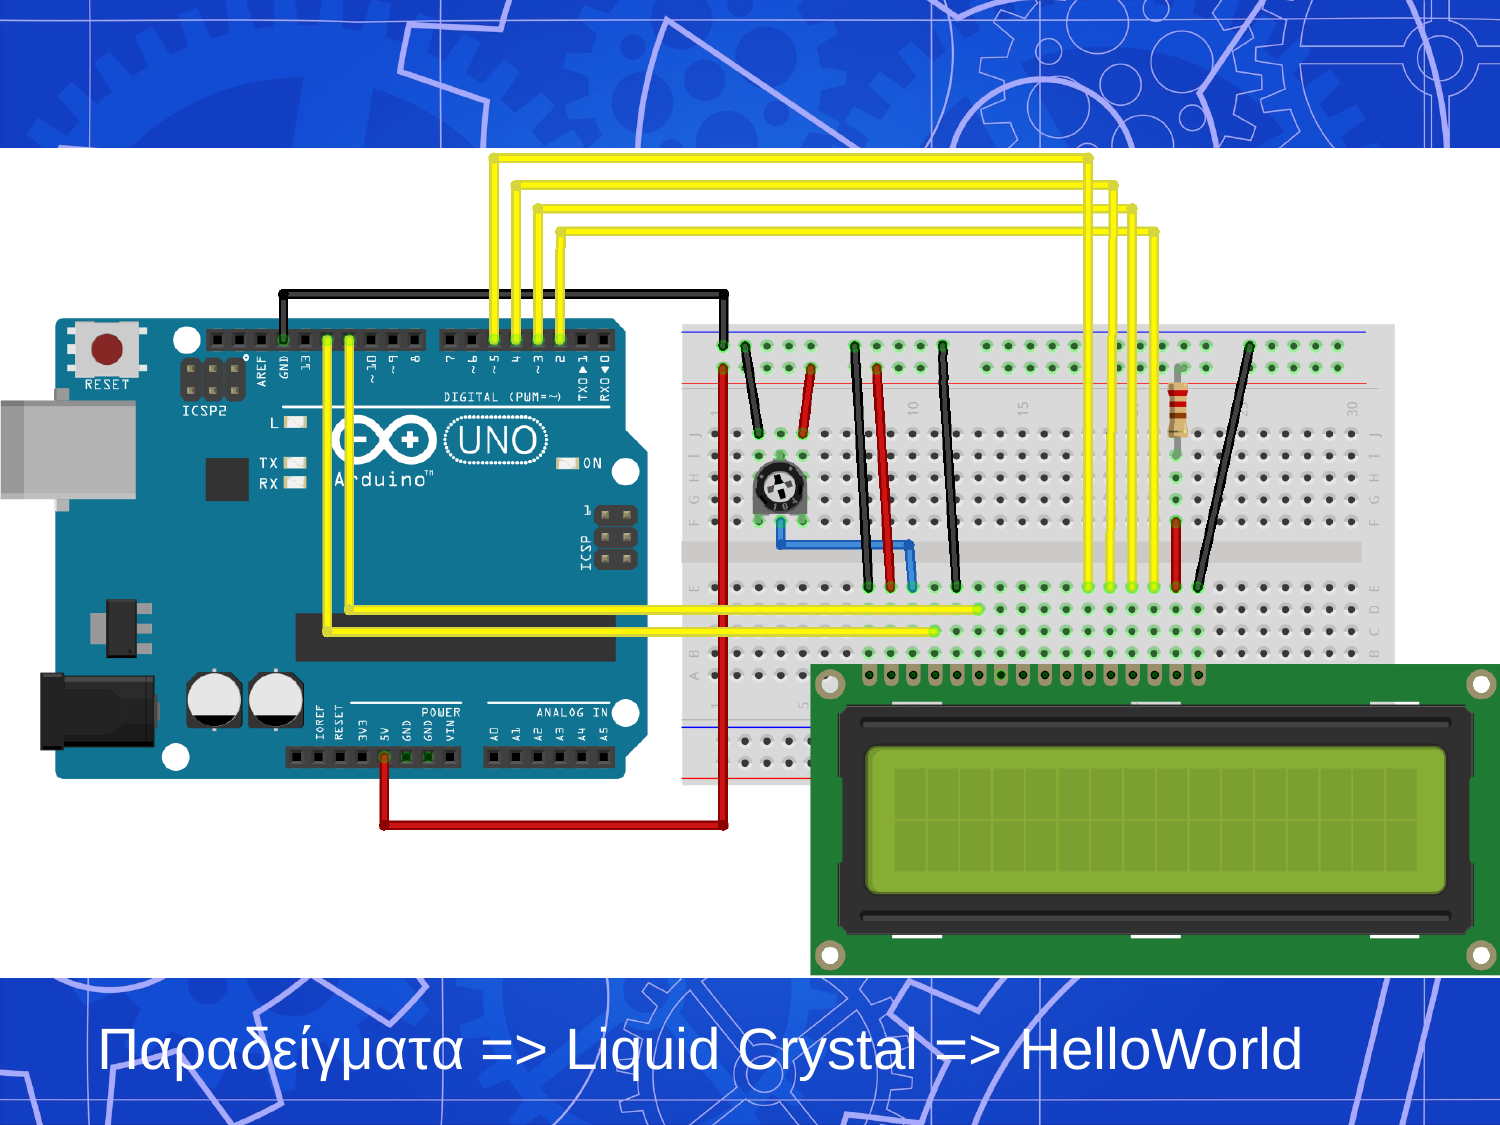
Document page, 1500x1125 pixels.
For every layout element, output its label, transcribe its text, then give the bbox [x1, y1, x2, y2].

picture [0, 0, 1500, 1125]
text_box Παραδείγματα => Liquid Crystal => HelloWorld [82, 1003, 1371, 1125]
